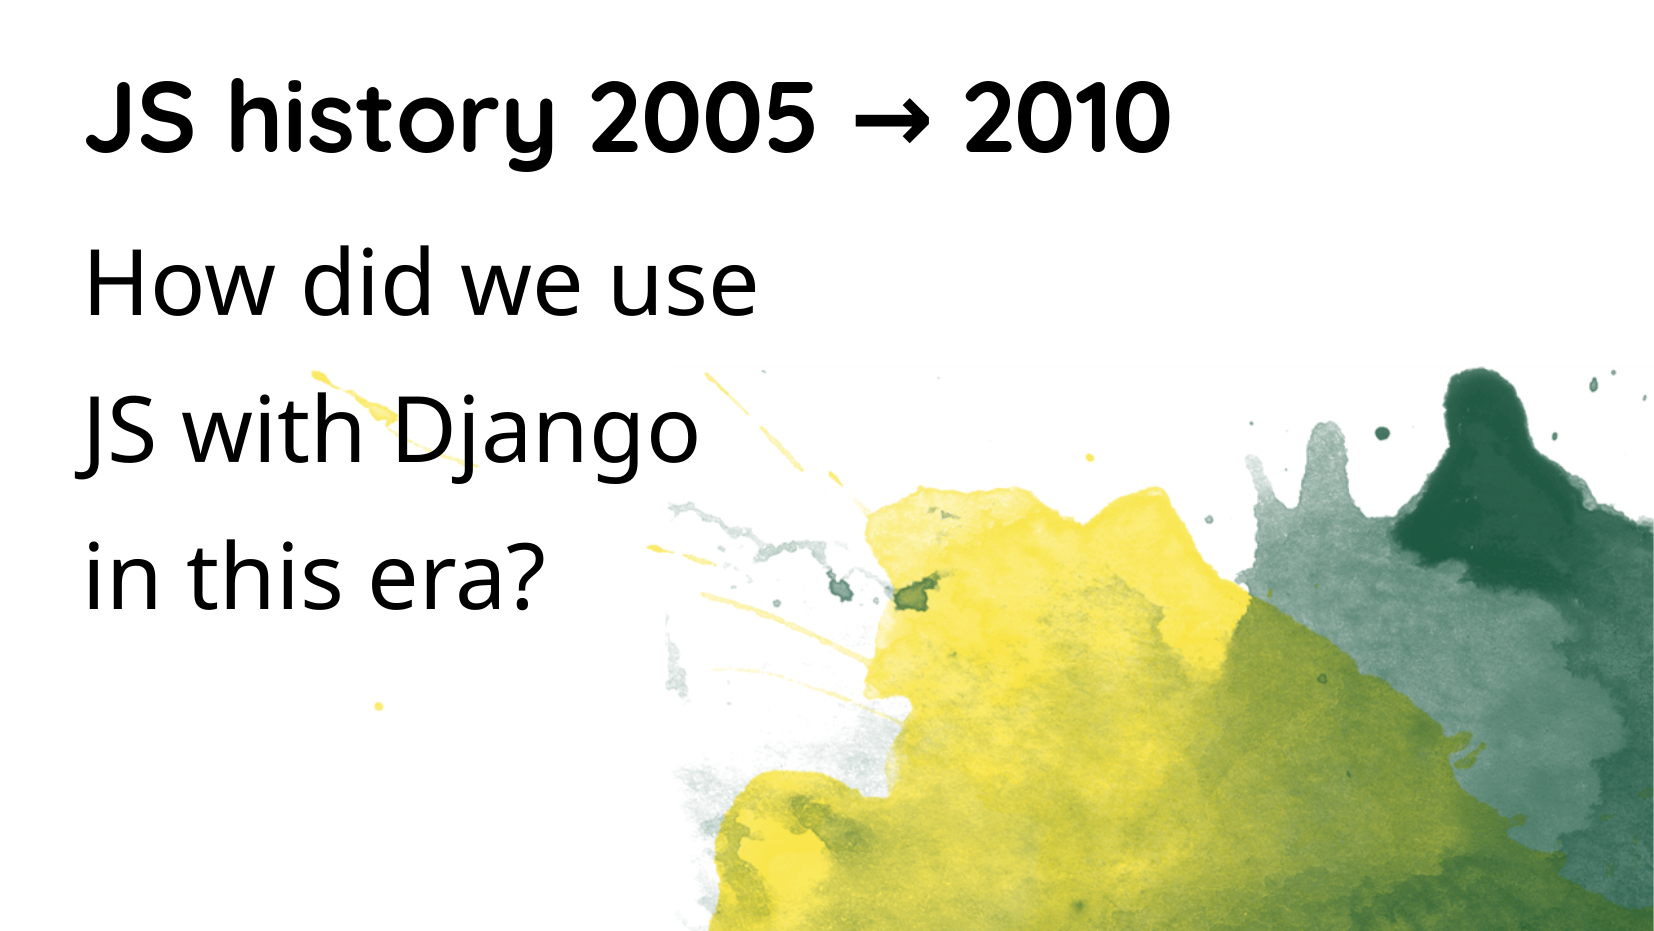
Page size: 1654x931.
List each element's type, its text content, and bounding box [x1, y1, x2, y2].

title JS history 2005 → 2010 [82, 37, 1571, 193]
picture [0, 0, 1654, 931]
list How did we use JS with Django in this era? [82, 217, 1571, 875]
